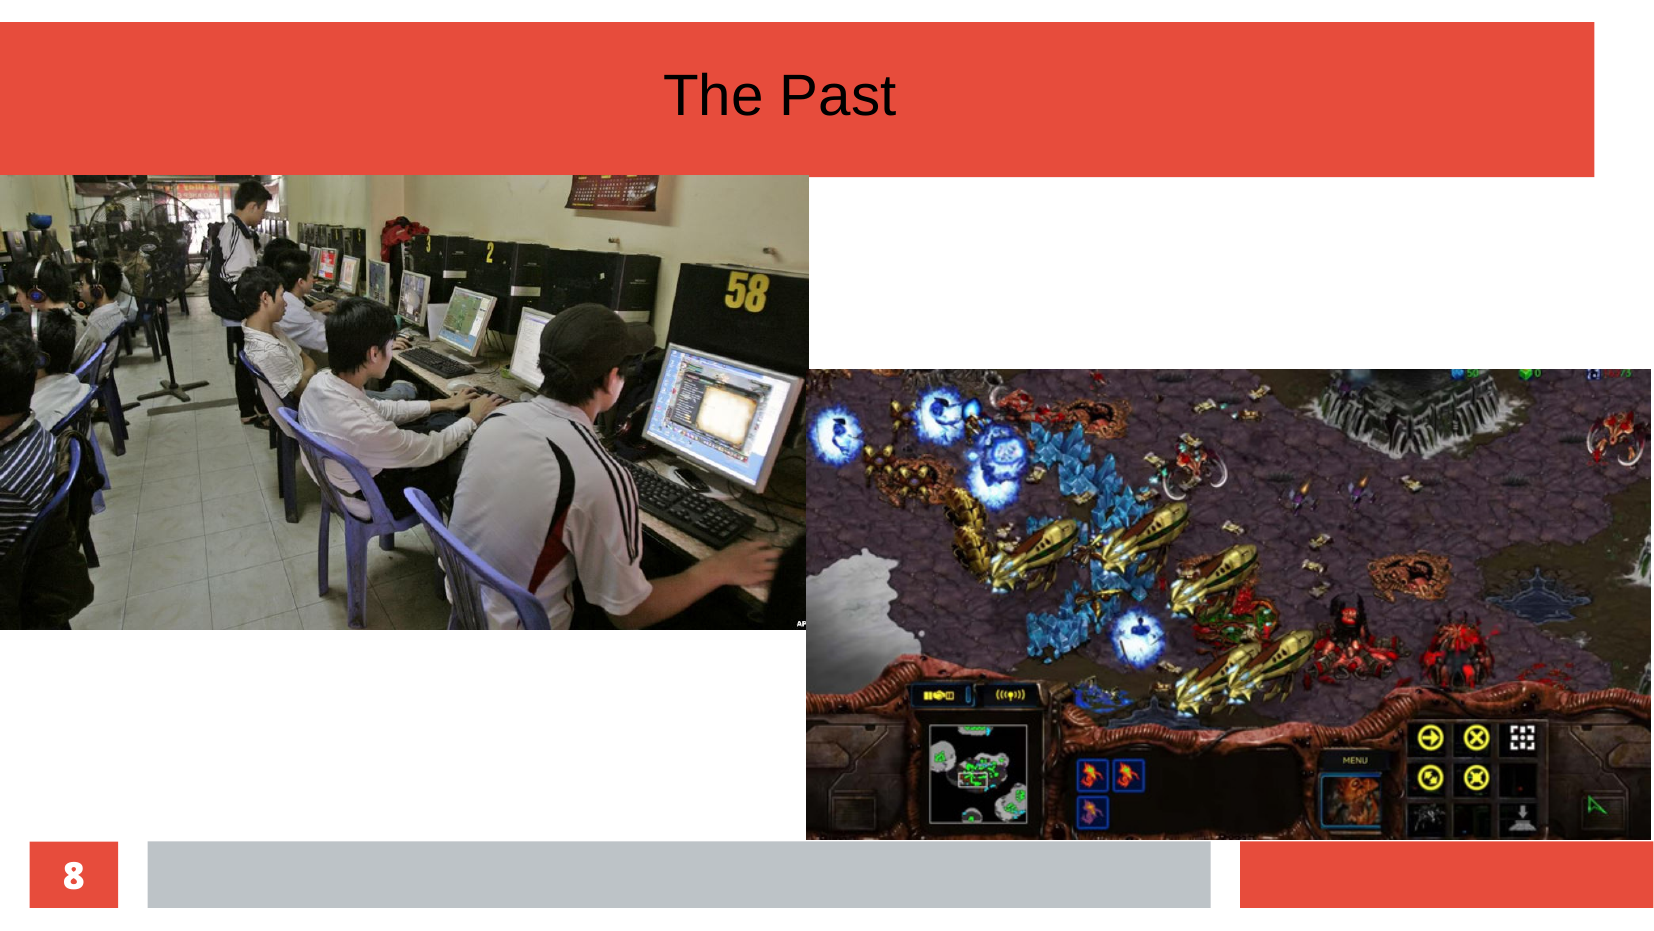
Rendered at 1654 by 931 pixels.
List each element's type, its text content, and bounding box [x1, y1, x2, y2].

text_box The Past [270, 55, 1291, 136]
picture [0, 175, 1651, 841]
